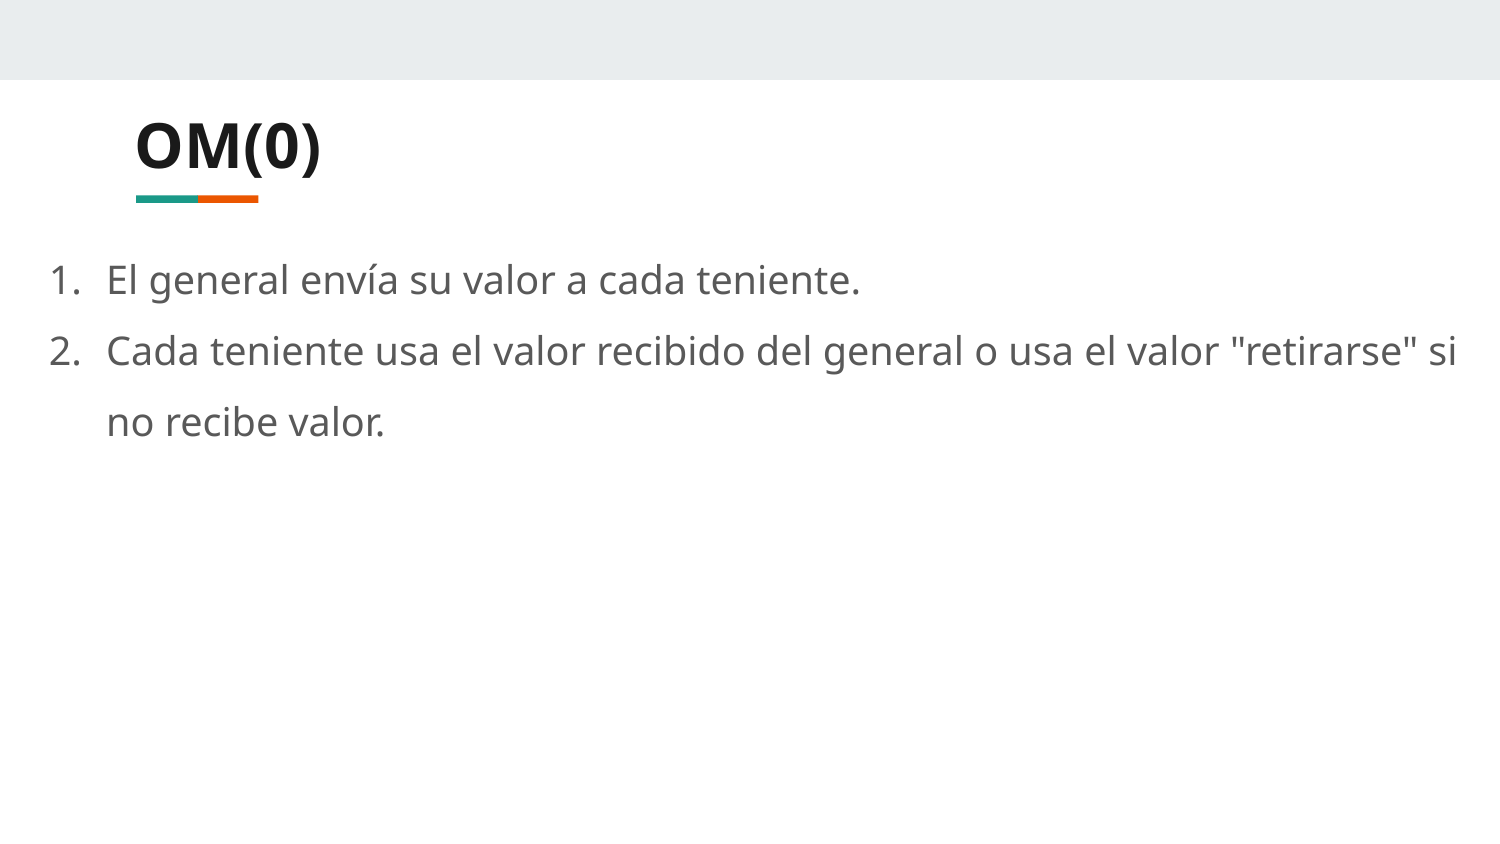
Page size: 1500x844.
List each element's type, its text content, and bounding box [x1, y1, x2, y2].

list El general envía su valor a cada teniente. Cada teniente usa el valor recibido del general o usa el valor "retirarse" si no recibe valor. [16, 216, 1484, 768]
title OM(0) [119, 91, 1381, 180]
